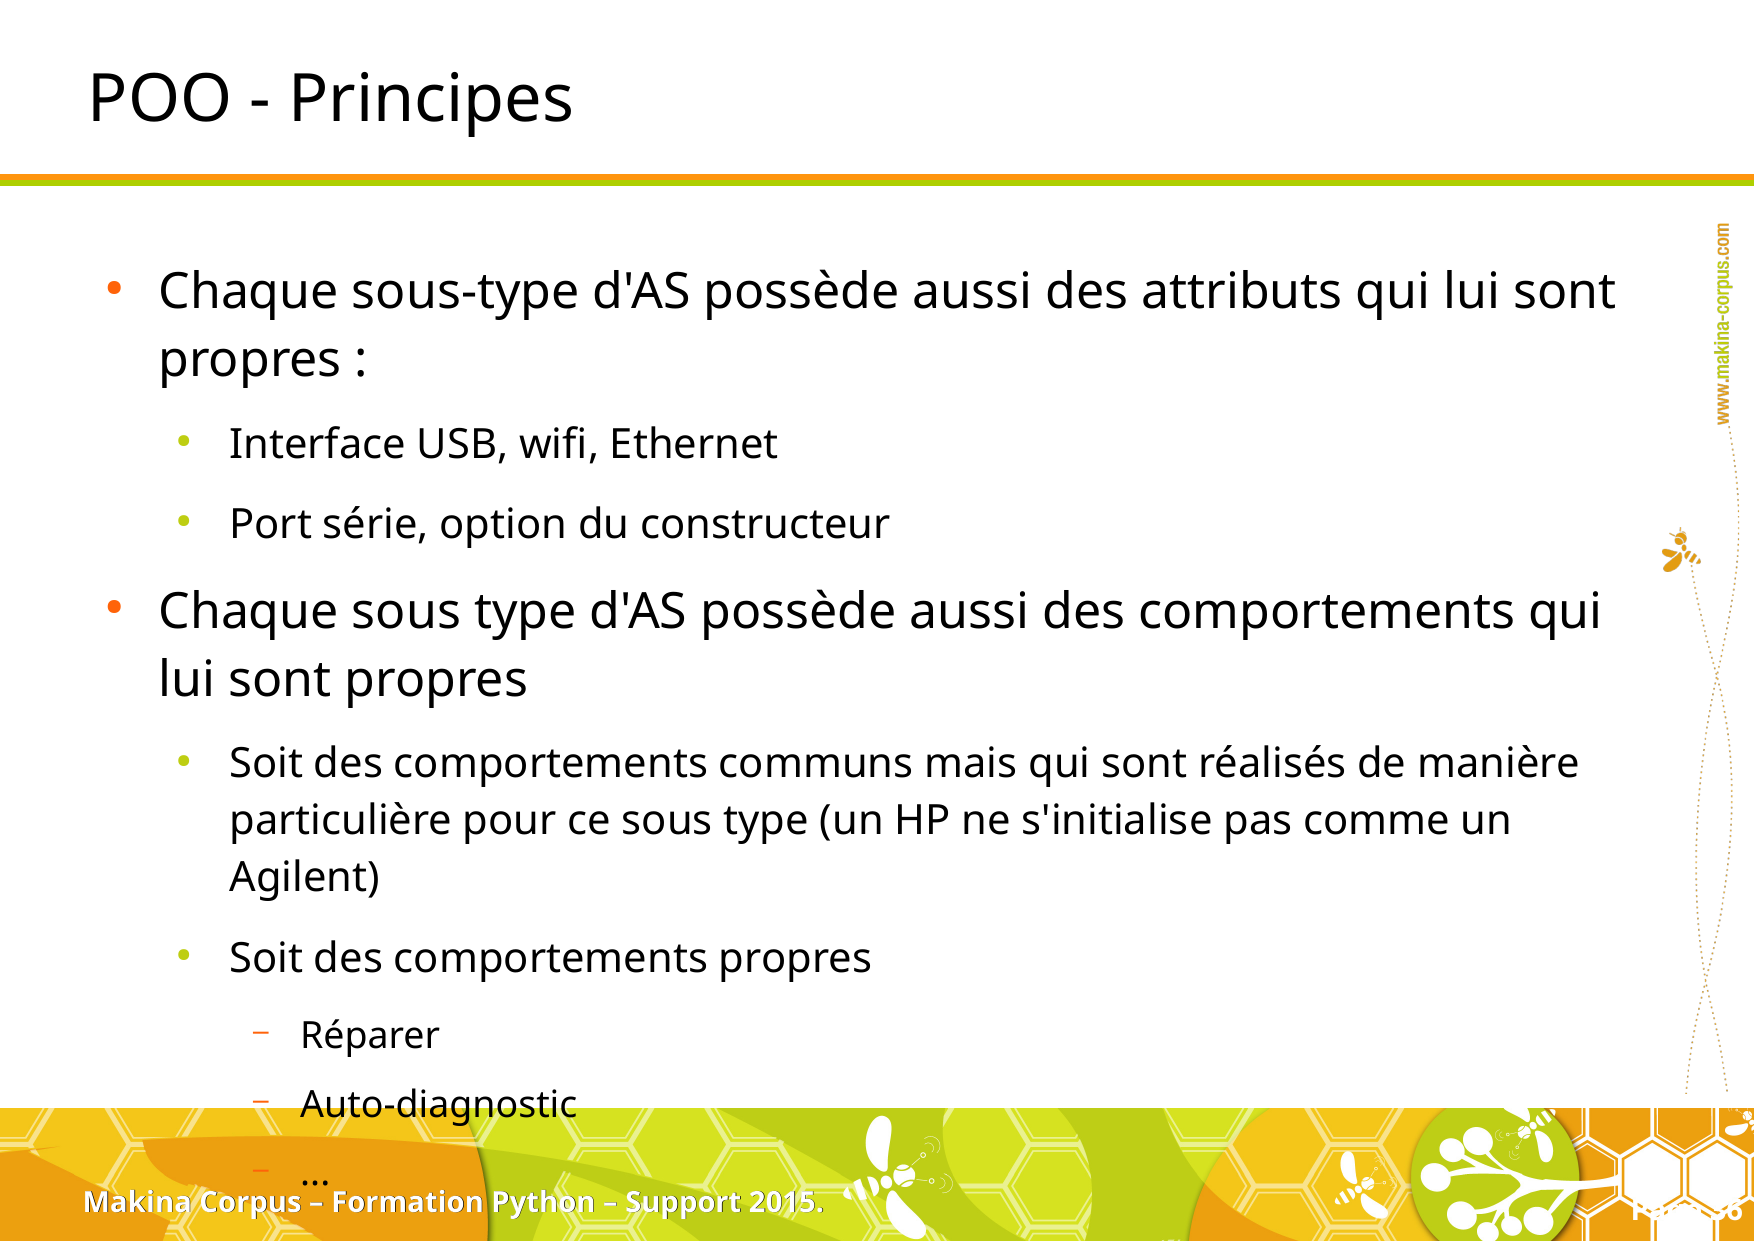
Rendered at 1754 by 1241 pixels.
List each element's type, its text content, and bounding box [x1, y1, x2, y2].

title POO - Principes [87, 31, 1667, 160]
picture [401, 1108, 412, 1115]
picture [501, 1108, 512, 1115]
picture [455, 1108, 466, 1115]
picture [330, 1108, 341, 1115]
list Chaque sous-type d'AS possède aussi des attributs qui lui sont propres : Interface USB, wifi, Ethernet Port série, option du constructeur Chaque sous type d'AS possède aussi des comportements qui lui sont propres Soit des comportements communs mais qui sont réalisés de manière particulière pour ce sous type (un HP ne s'initialise pas comme un Agilent) Soit des comportements propres Réparer Auto-diagnostic ... [87, 254, 1667, 1090]
picture [1639, 203, 1754, 1093]
picture [0, 1108, 1754, 1241]
picture [366, 1108, 377, 1115]
picture [433, 1108, 443, 1115]
